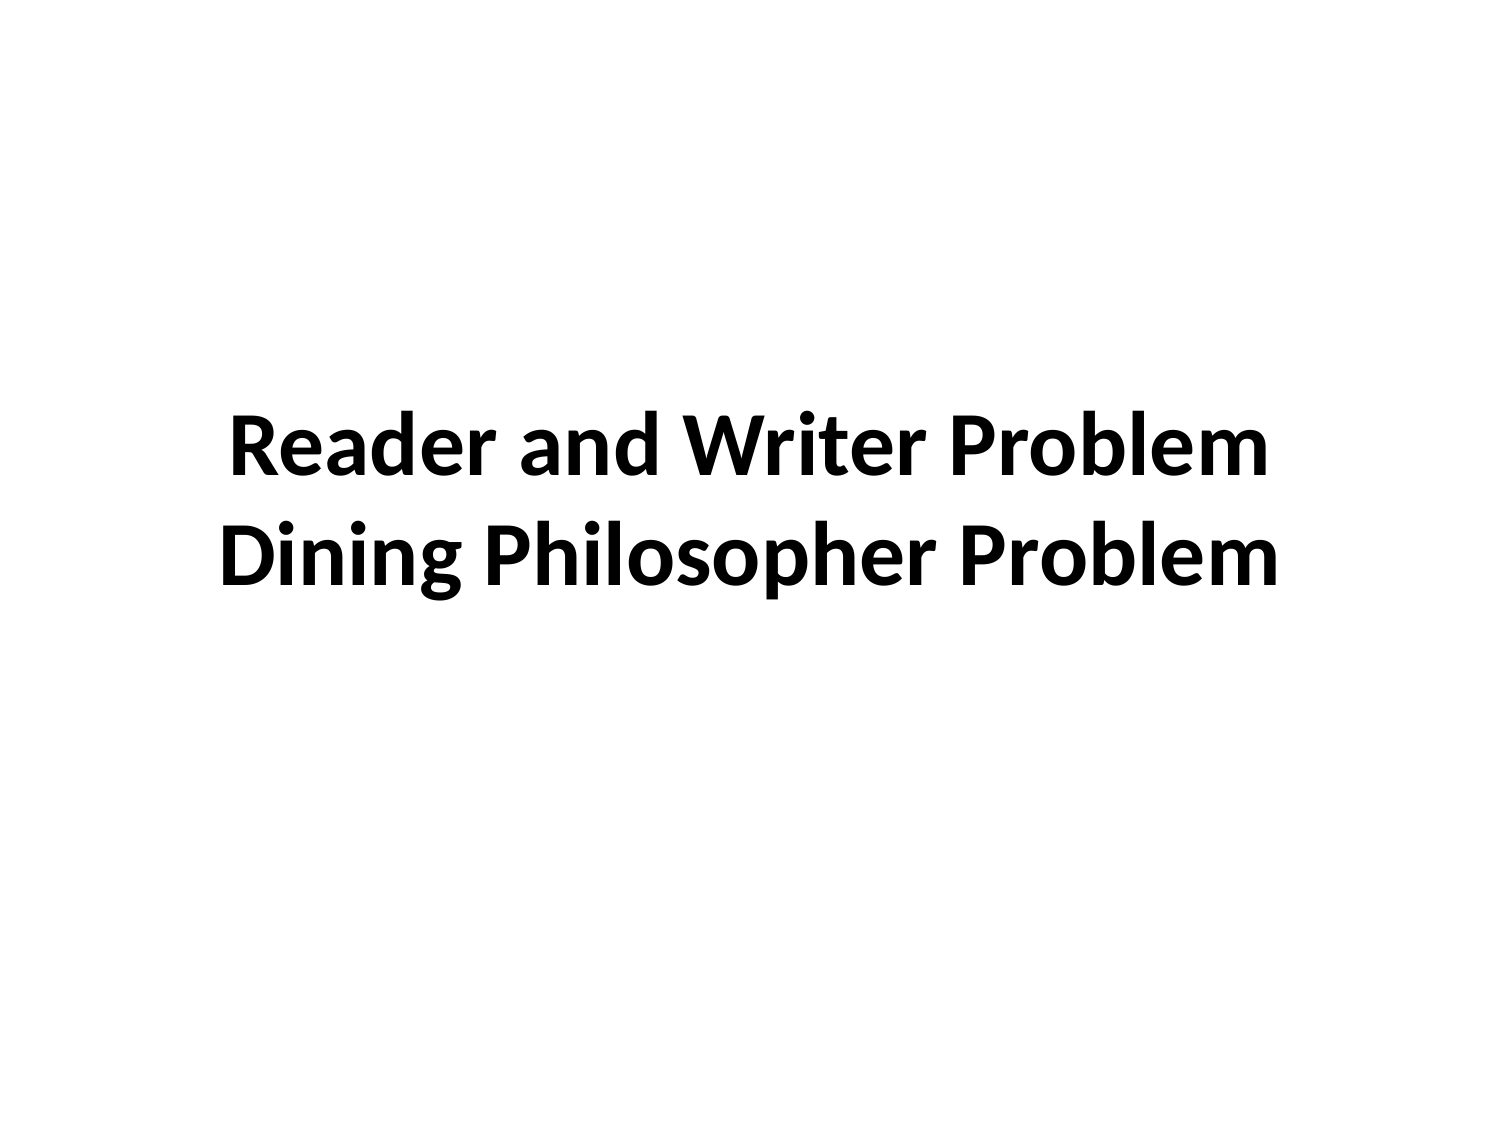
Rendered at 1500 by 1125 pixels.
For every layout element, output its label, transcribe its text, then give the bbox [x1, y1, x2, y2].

title Reader and Writer Problem Dining Philosopher Problem [112, 299, 1388, 688]
